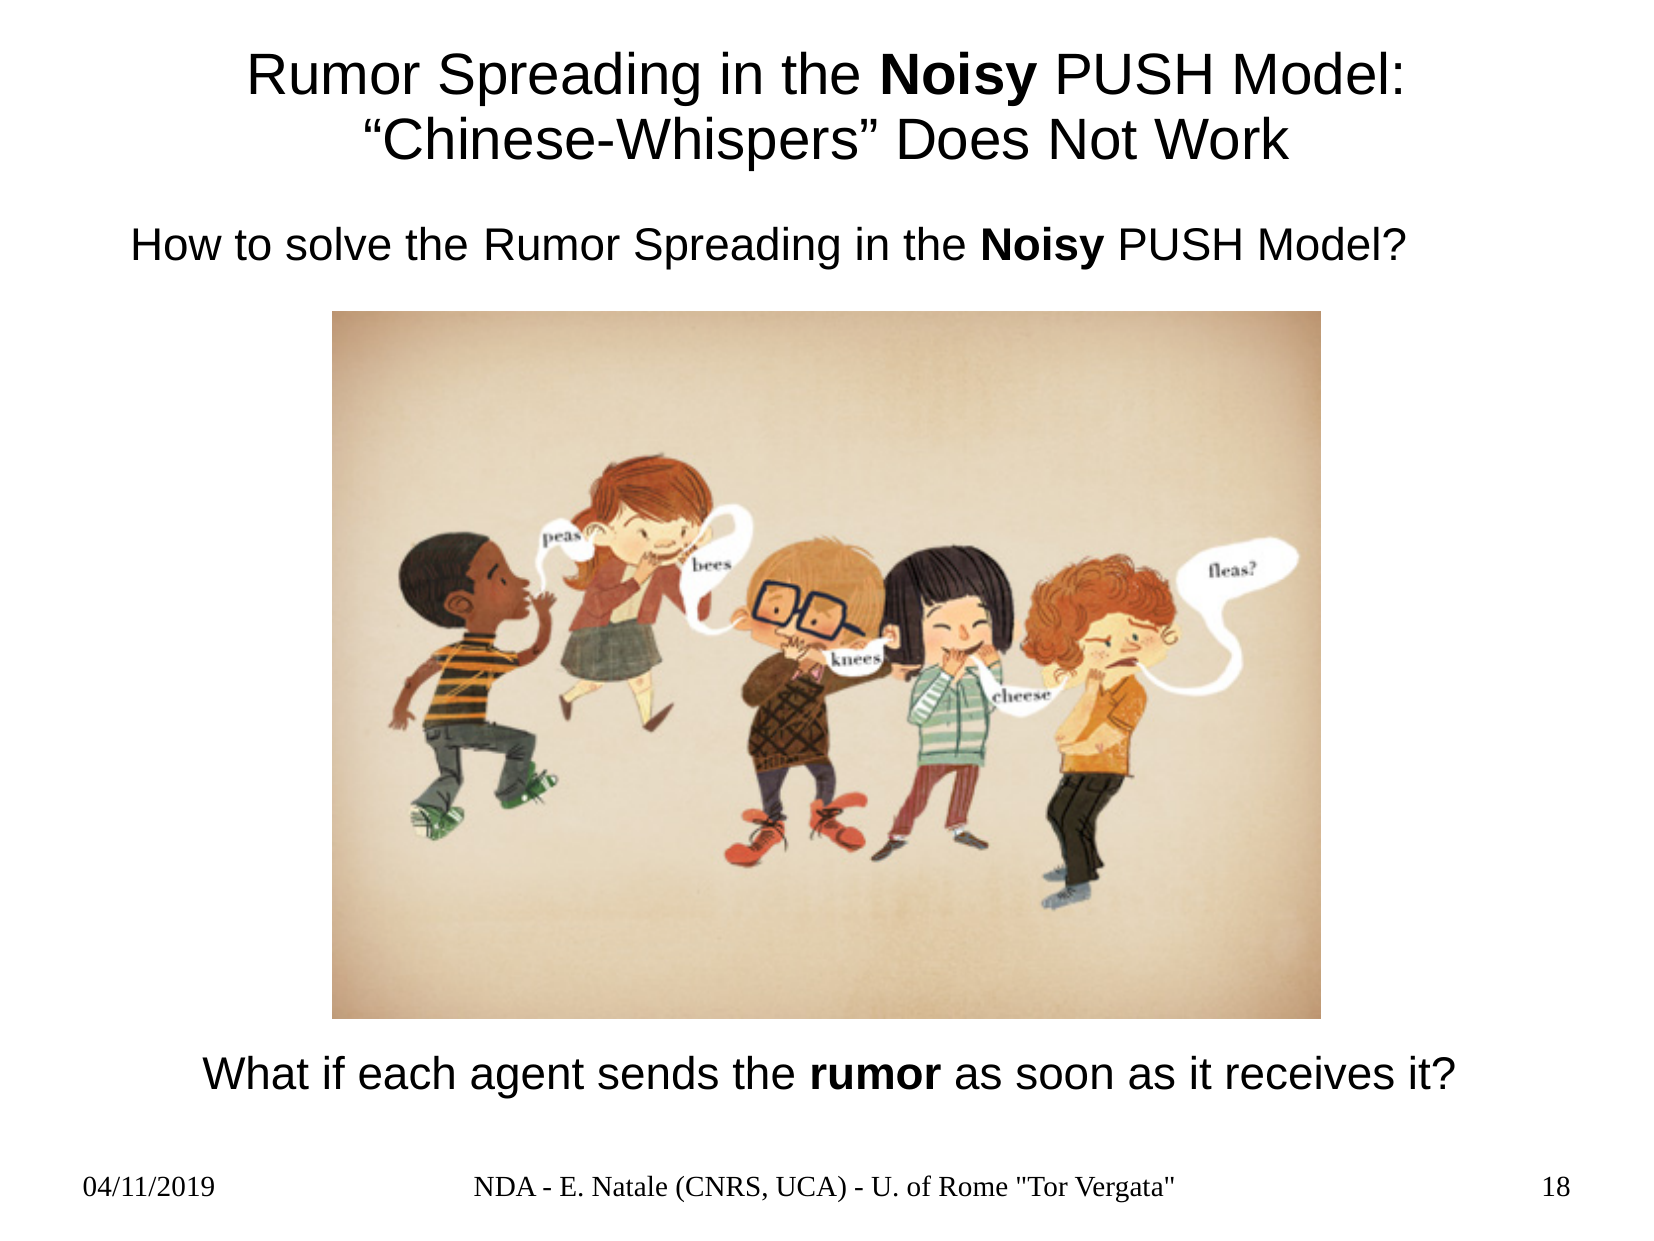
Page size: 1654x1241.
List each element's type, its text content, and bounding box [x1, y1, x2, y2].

title Rumor Spreading in the Noisy PUSH Model: “Chinese-Whispers” Does Not Work [82, 41, 1571, 173]
title How to solve the Rumor Spreading in the Noisy PUSH Model? [130, 177, 1541, 309]
title What if each agent sends the rumor as soon as it receives it? [130, 1047, 1530, 1100]
picture [332, 311, 1321, 1019]
